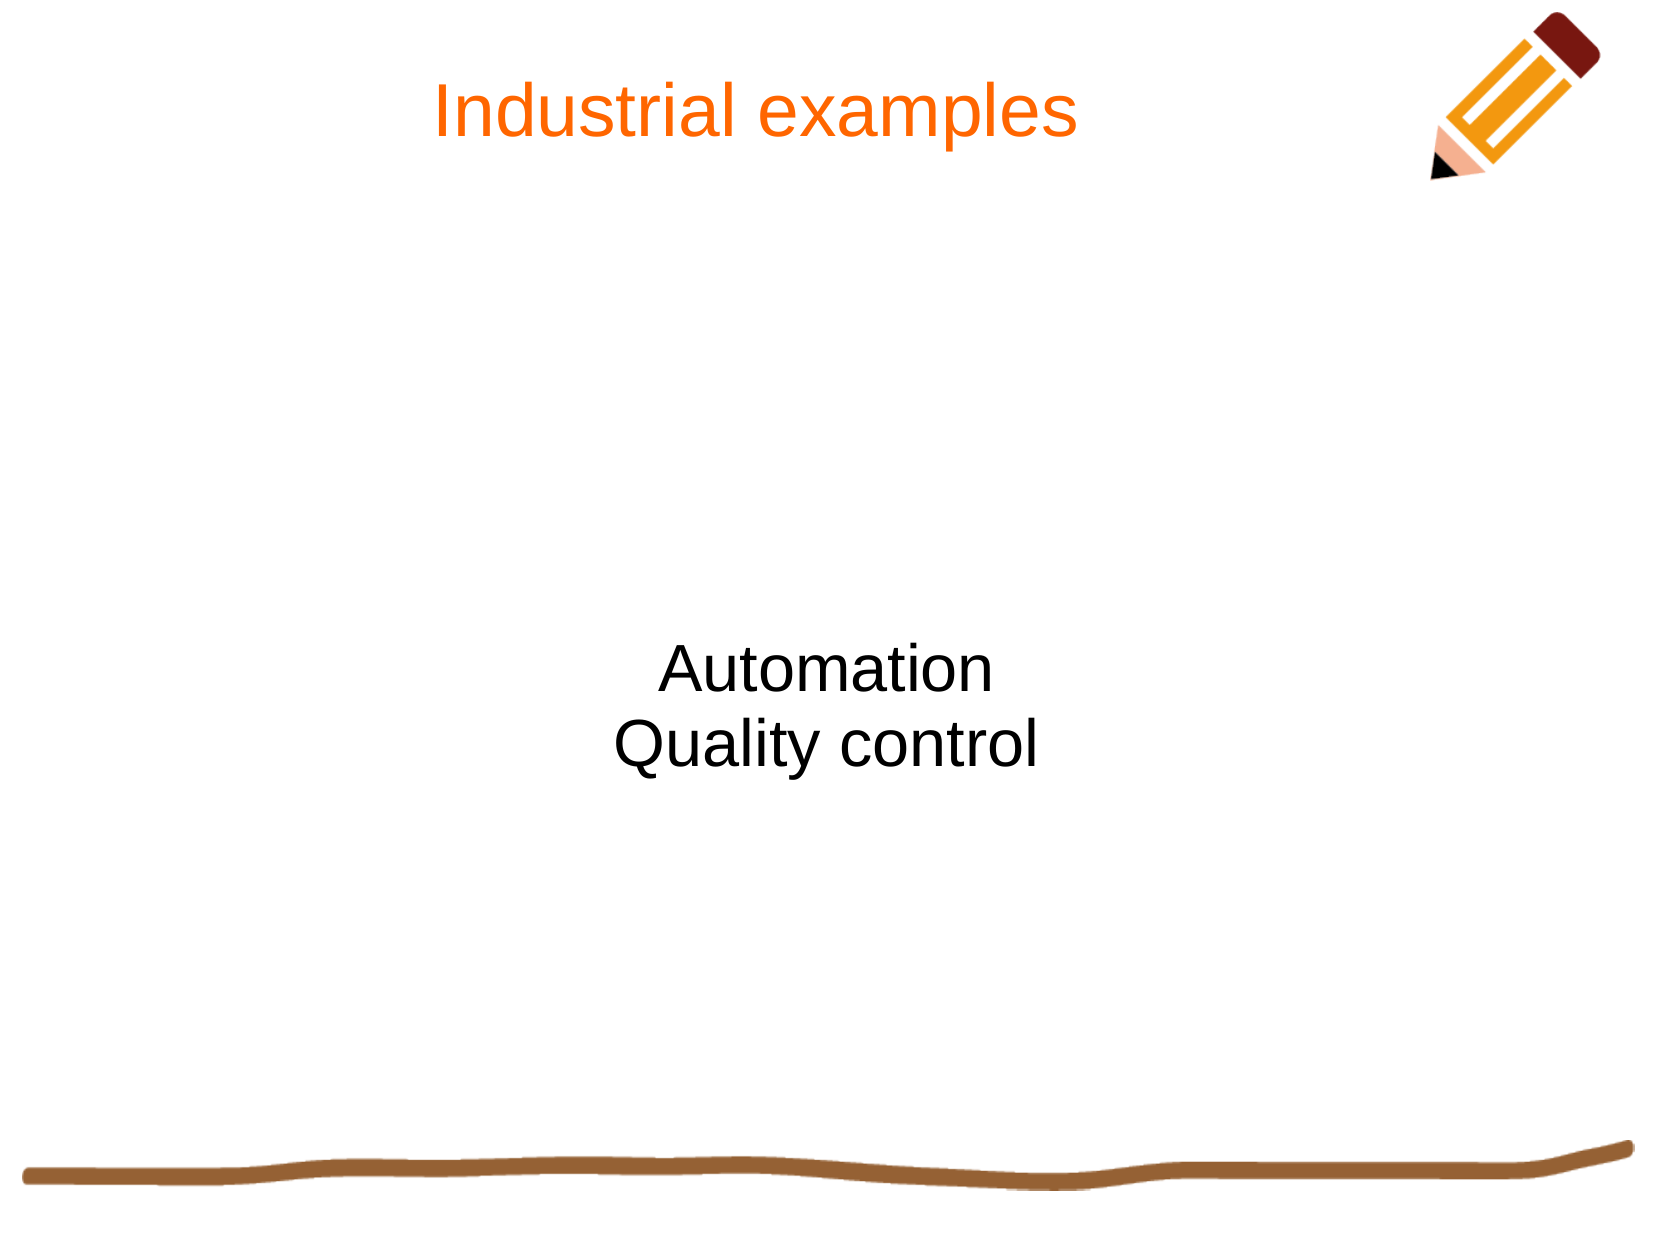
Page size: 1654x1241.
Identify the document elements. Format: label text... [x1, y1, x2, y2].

picture [22, 1140, 1635, 1191]
subtitle Automation Quality control [82, 290, 1571, 1122]
picture [1430, 12, 1601, 181]
title Industrial examples [82, 49, 1430, 172]
